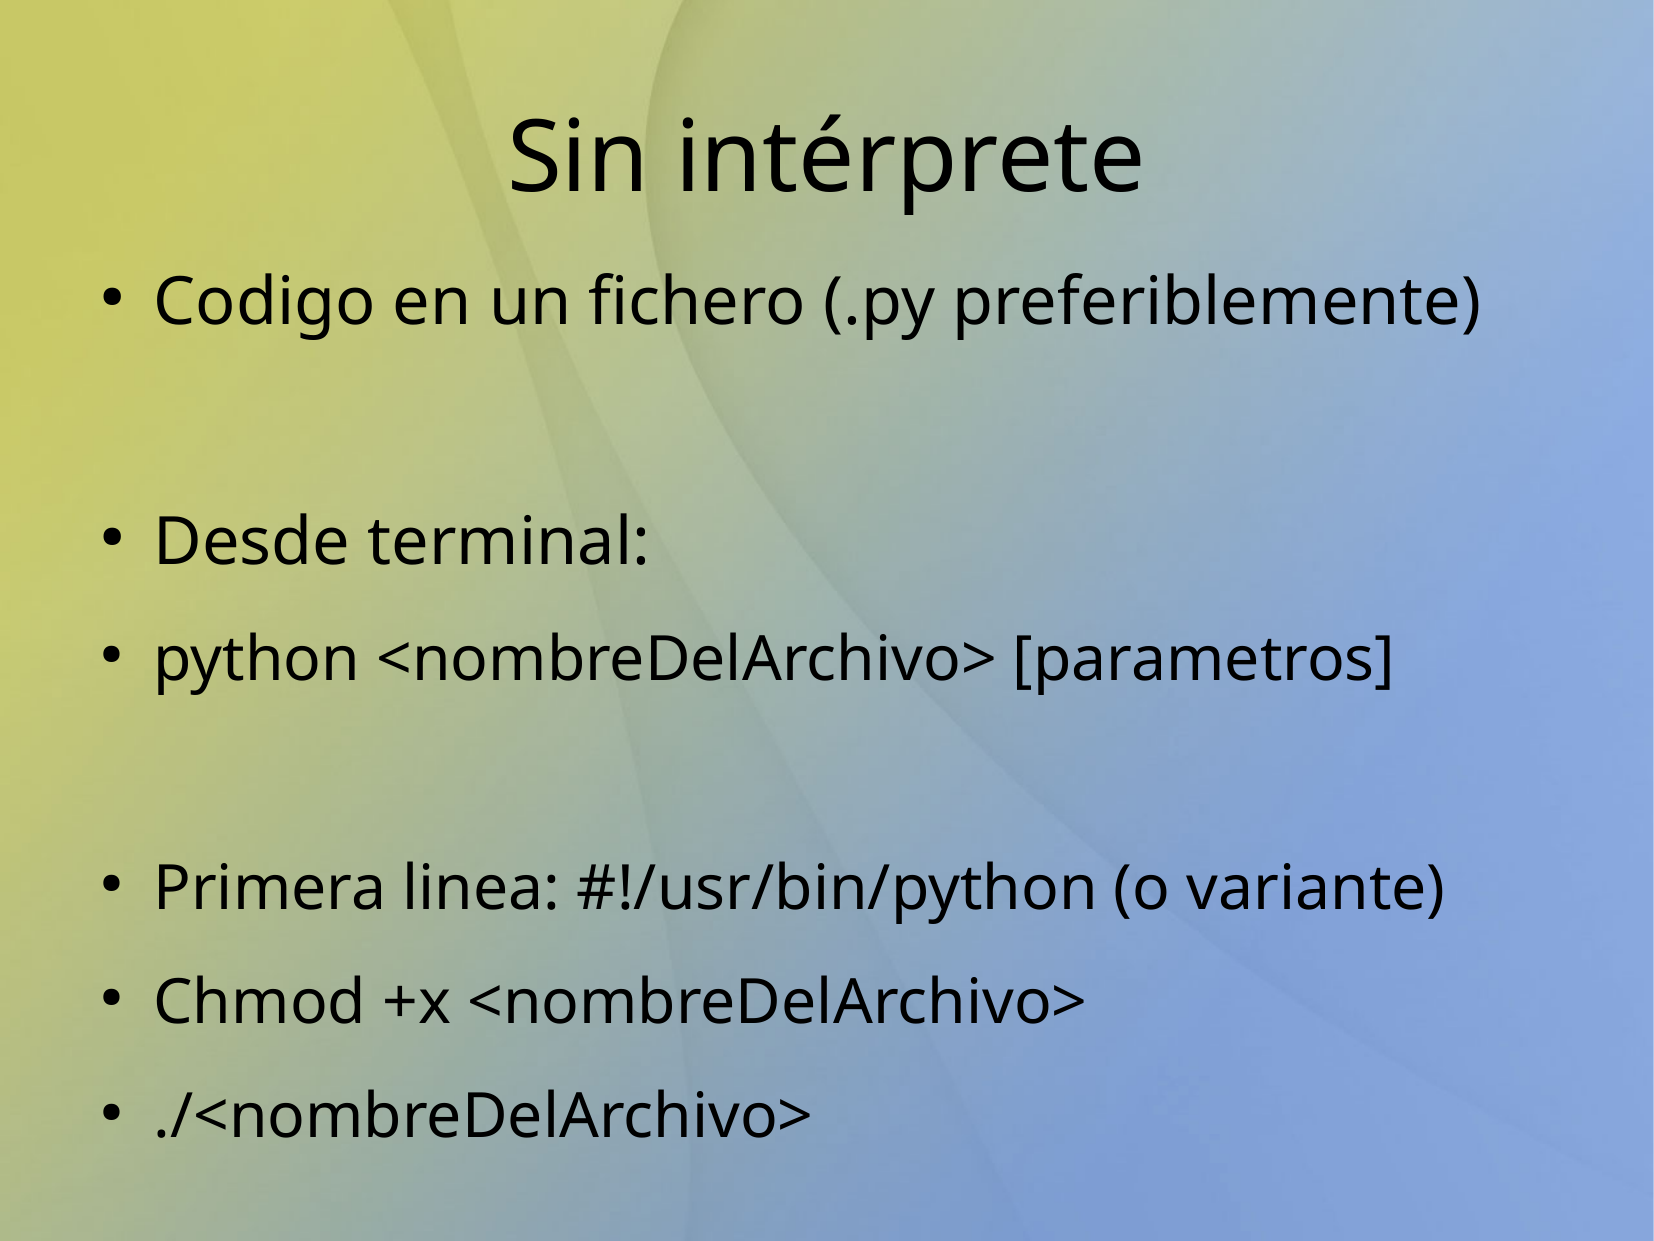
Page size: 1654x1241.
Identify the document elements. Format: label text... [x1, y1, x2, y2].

picture [0, 0, 1654, 1241]
title Sin intérprete [82, 49, 1571, 253]
list Codigo en un fichero (.py preferiblemente) Desde terminal: python <nombreDelArchivo> [parametros] Primera linea: #!/usr/bin/python (o variante) Chmod +x <nombreDelArchivo> ./<nombreDelArchivo> [82, 253, 1571, 1134]
